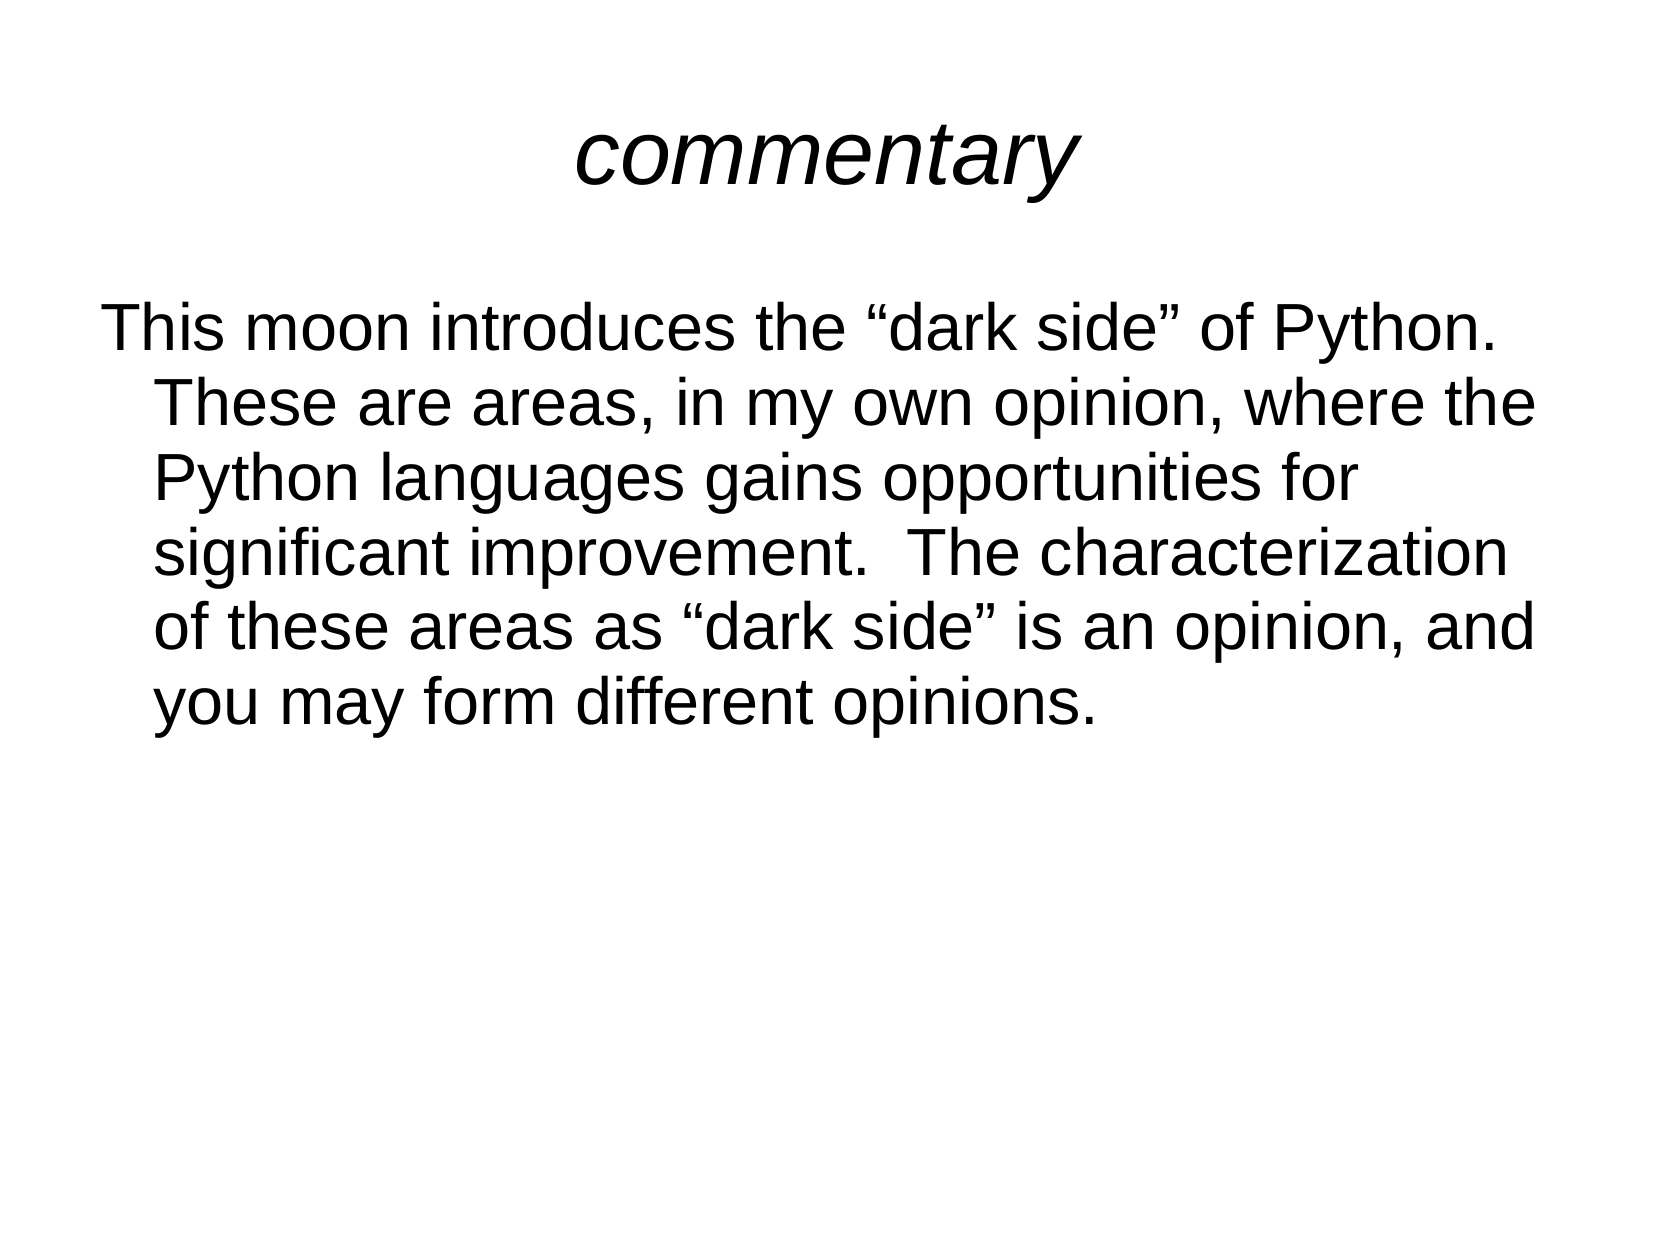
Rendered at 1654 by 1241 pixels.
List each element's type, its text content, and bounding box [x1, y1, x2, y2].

title commentary [82, 56, 1571, 250]
list This moon introduces the “dark side” of Python. These are areas, in my own opinion, where the Python languages gains opportunities for significant improvement. The characterization of these areas as “dark side” is an opinion, and you may form different opinions. [82, 290, 1571, 1094]
